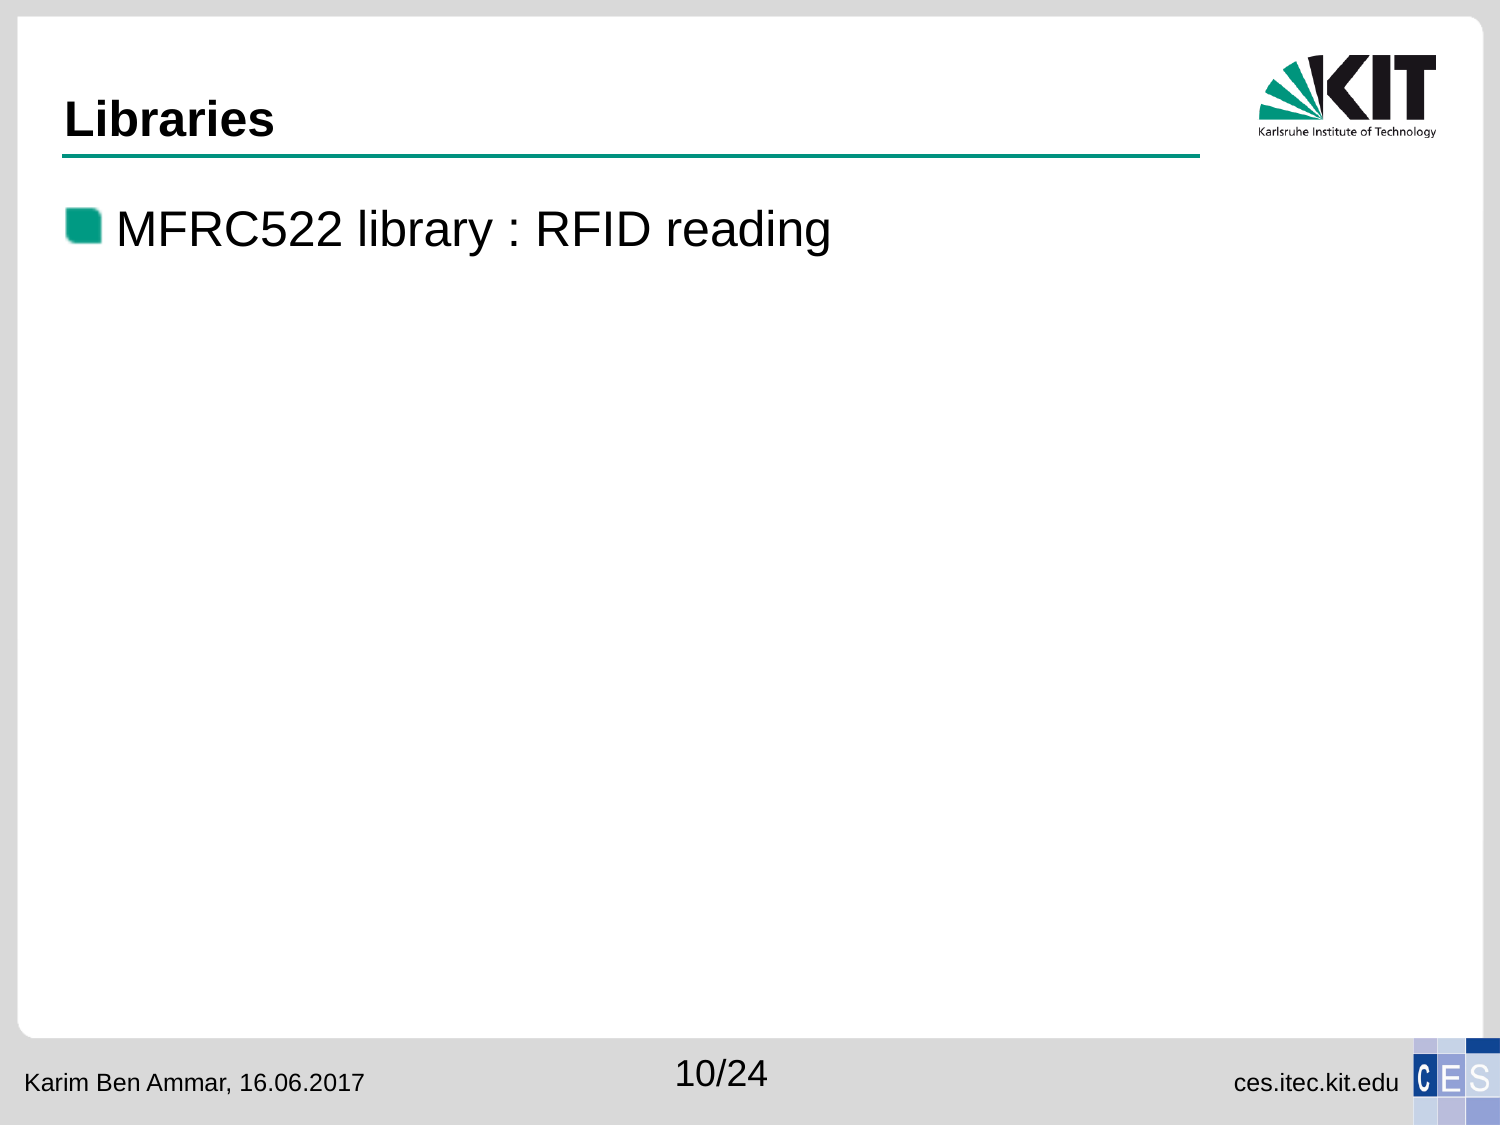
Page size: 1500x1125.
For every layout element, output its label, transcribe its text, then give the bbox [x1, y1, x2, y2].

text_box 10/24 [659, 1045, 783, 1117]
list MFRC522 library : RFID reading [64, 196, 1426, 1000]
picture [0, 0, 1500, 1125]
title Libraries [64, 54, 1198, 147]
